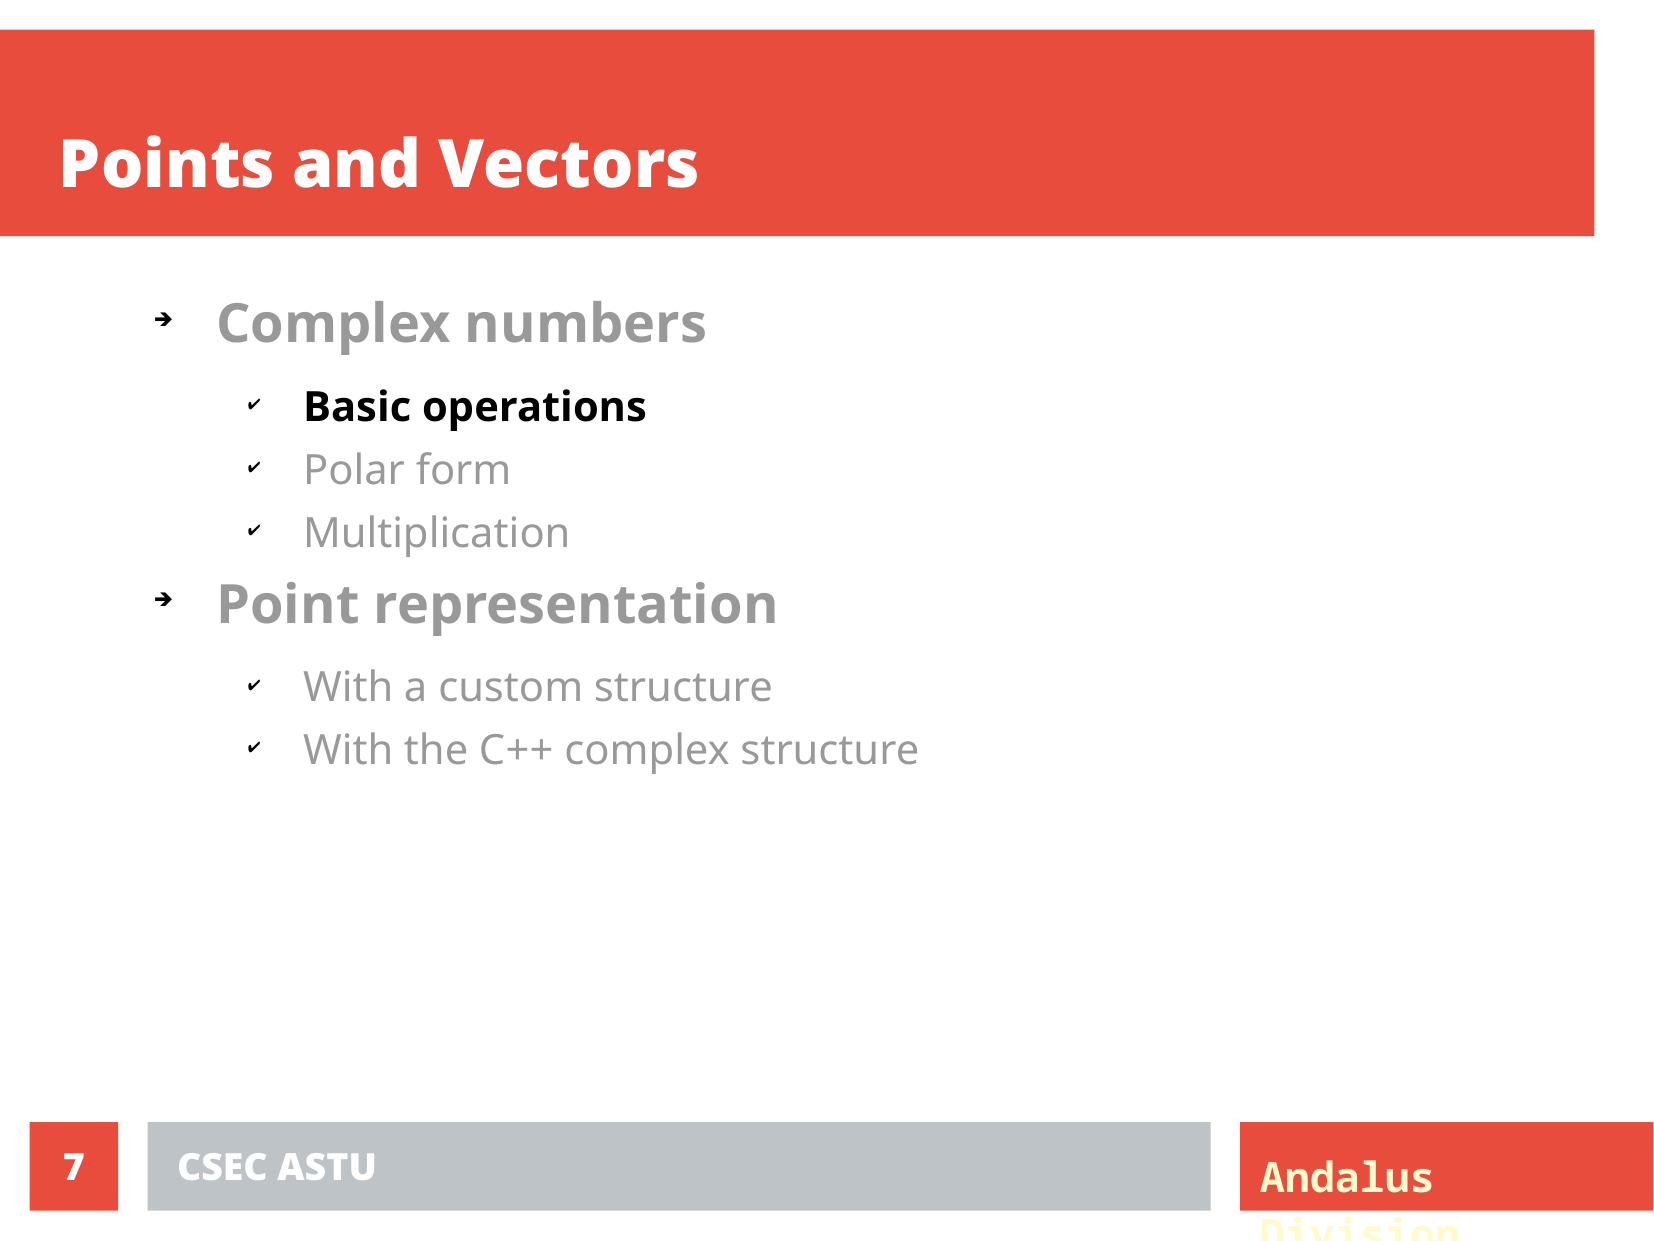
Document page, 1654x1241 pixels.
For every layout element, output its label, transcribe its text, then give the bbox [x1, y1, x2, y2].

list Complex numbers Basic operations Polar form Multiplication Point representation With a custom structure With the C++ complex structure [59, 285, 1565, 1093]
text_box Andalus Division [1245, 1140, 1636, 1197]
title Points and Vectors [59, 59, 1595, 207]
